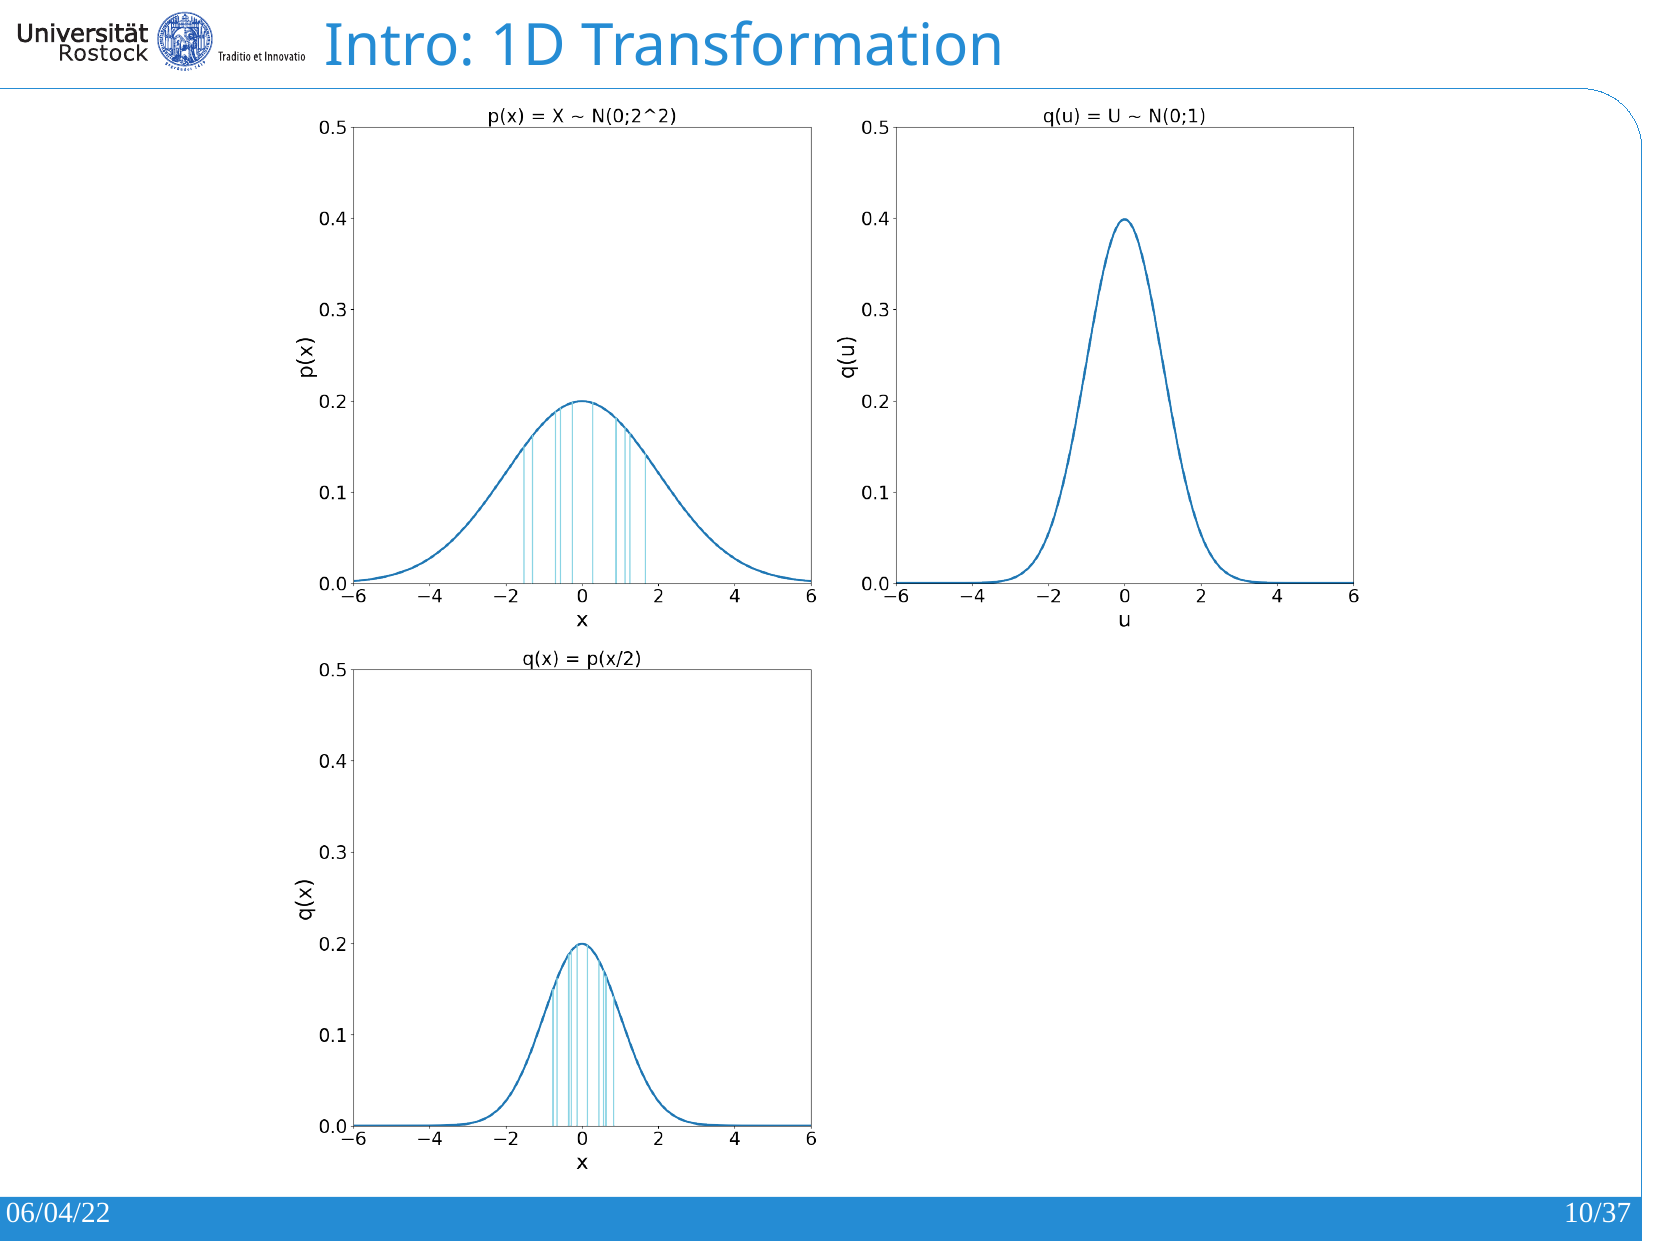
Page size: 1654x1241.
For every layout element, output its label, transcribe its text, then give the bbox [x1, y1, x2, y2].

picture [274, 88, 1379, 1193]
title Intro: 1D Transformation [324, 8, 1571, 77]
